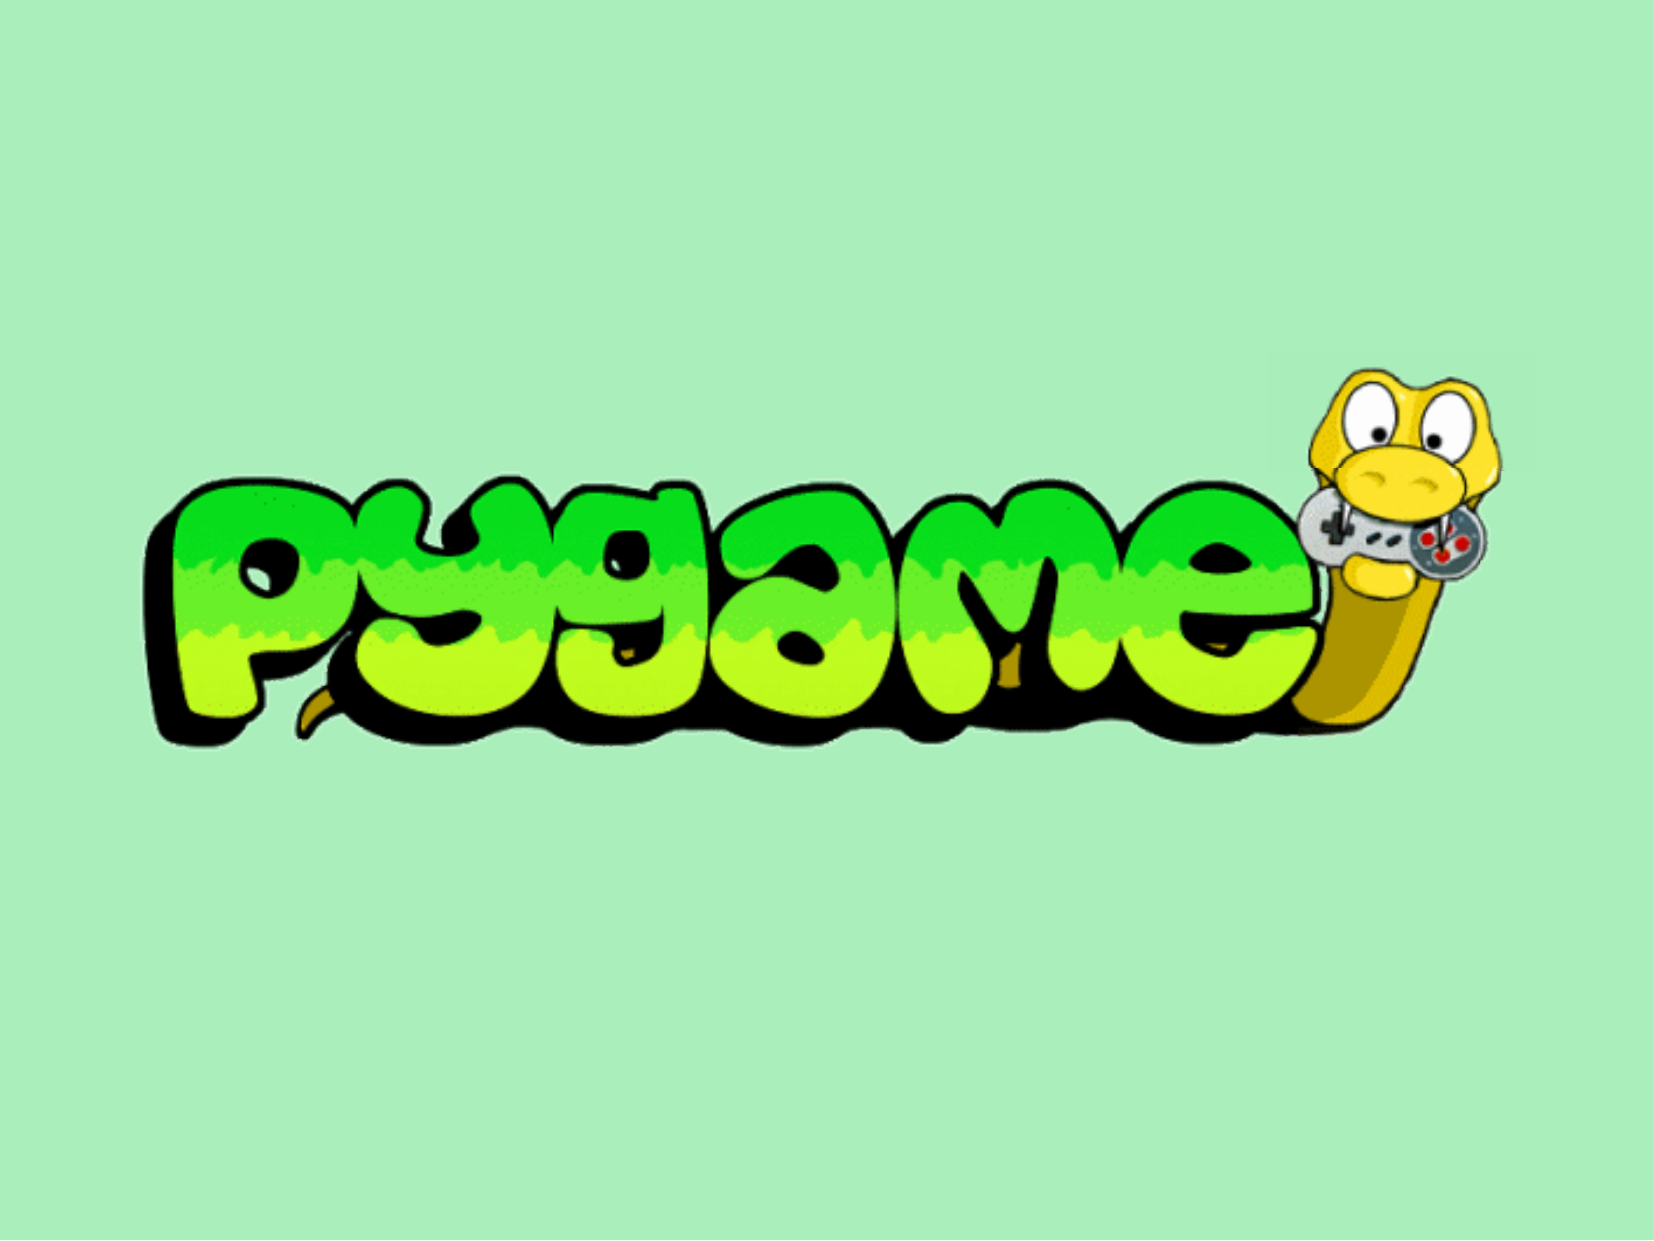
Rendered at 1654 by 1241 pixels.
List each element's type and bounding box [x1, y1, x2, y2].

picture [134, 354, 1536, 768]
text_box [0, 0, 1654, 1241]
